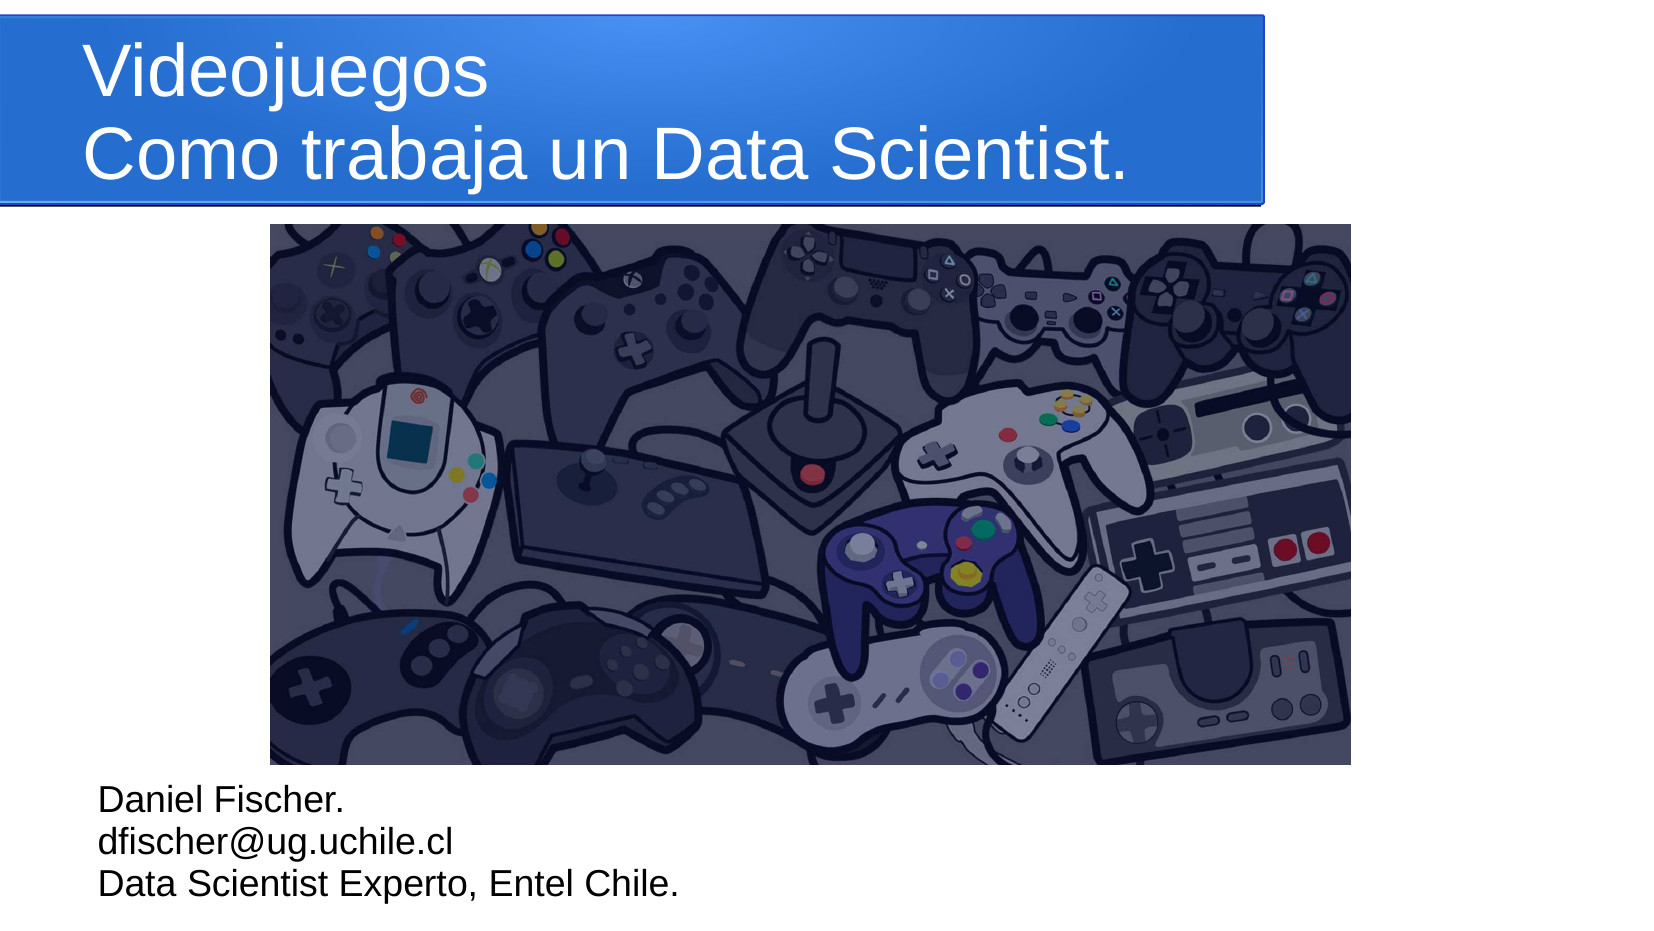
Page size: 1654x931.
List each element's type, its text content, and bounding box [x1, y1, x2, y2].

title Videojuegos Como trabaja un Data Scientist. [82, 29, 1235, 196]
text_box Daniel Fischer. dfischer@ug.uchile.cl Data Scientist Experto, Entel Chile. [82, 771, 698, 912]
picture [270, 224, 1351, 765]
